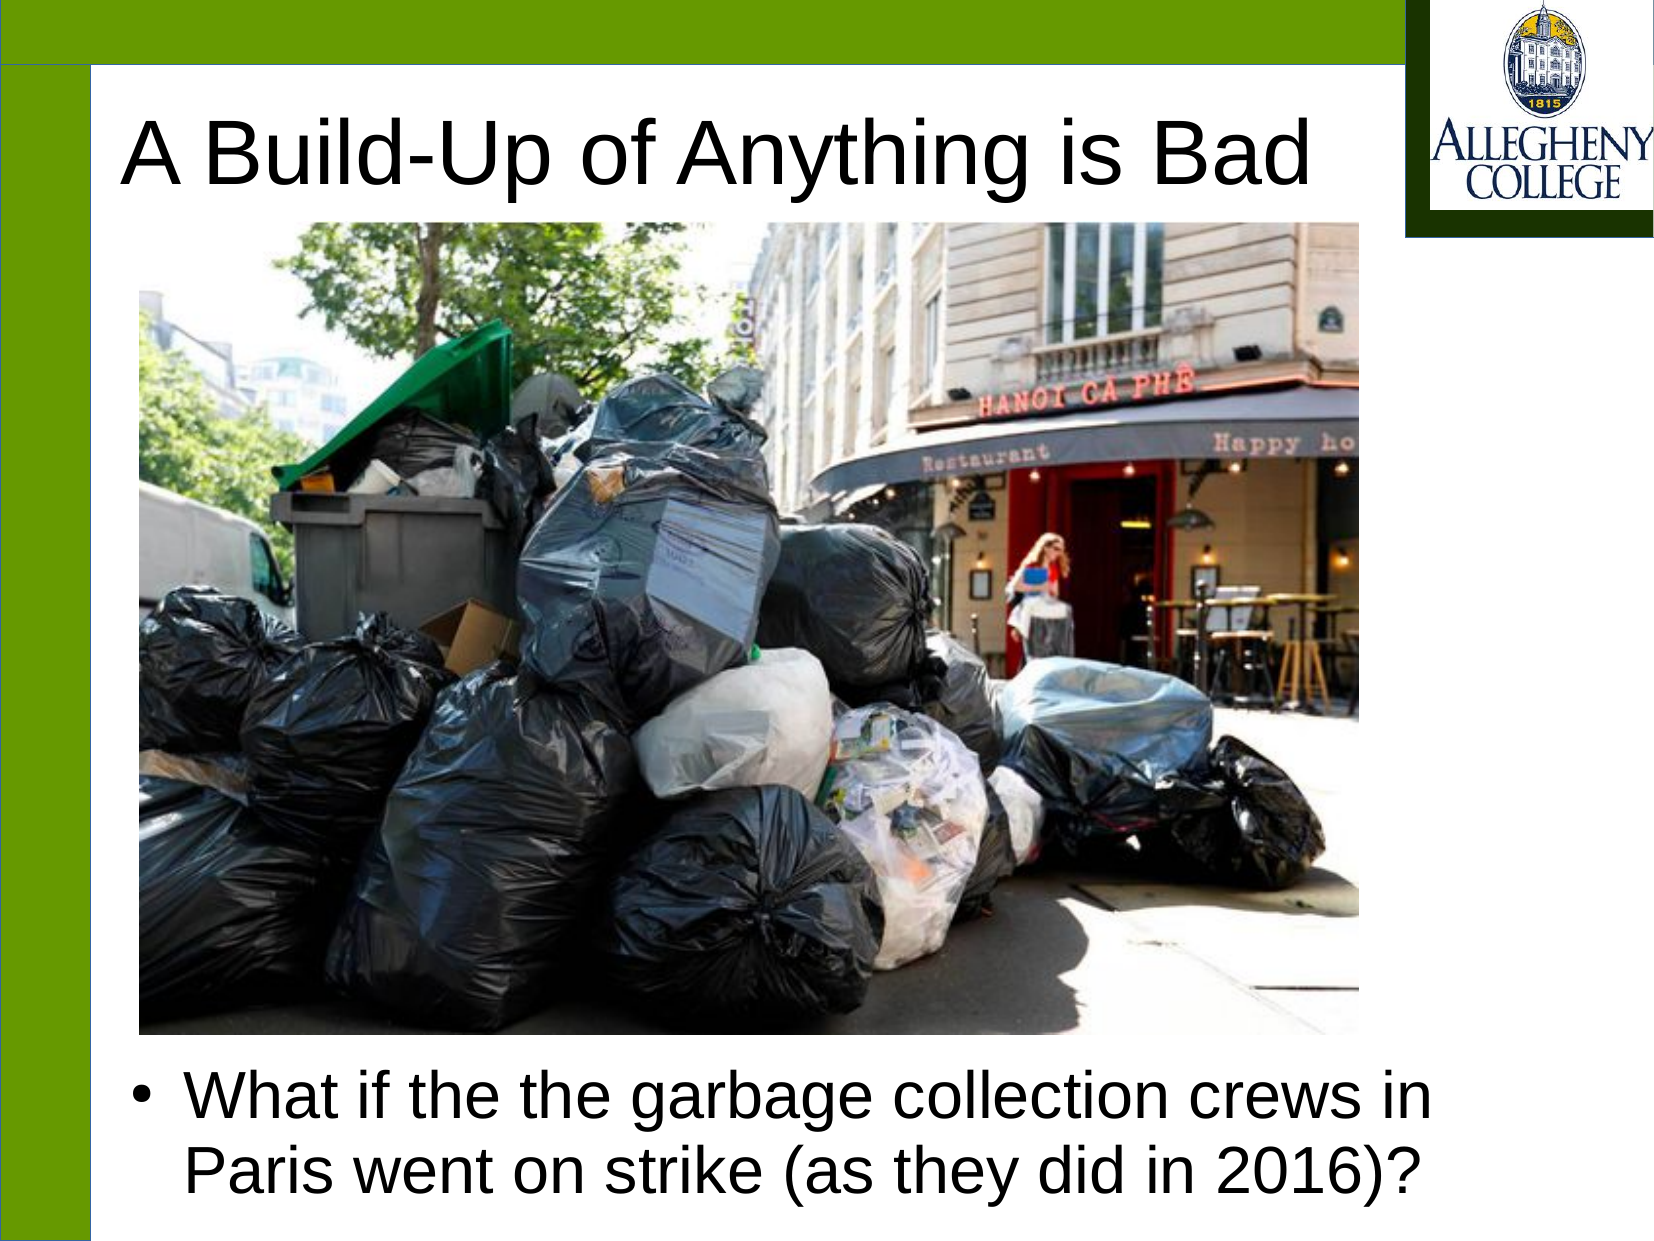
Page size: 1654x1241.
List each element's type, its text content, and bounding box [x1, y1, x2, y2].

picture [1430, 0, 1654, 210]
list What if the the garbage collection crews in Paris went on strike (as they did in 2016)? [112, 1057, 1601, 1241]
title A Build-Up of Anything is Bad [91, 65, 1359, 257]
text_box [0, 0, 1654, 1241]
picture [139, 221, 1359, 1036]
